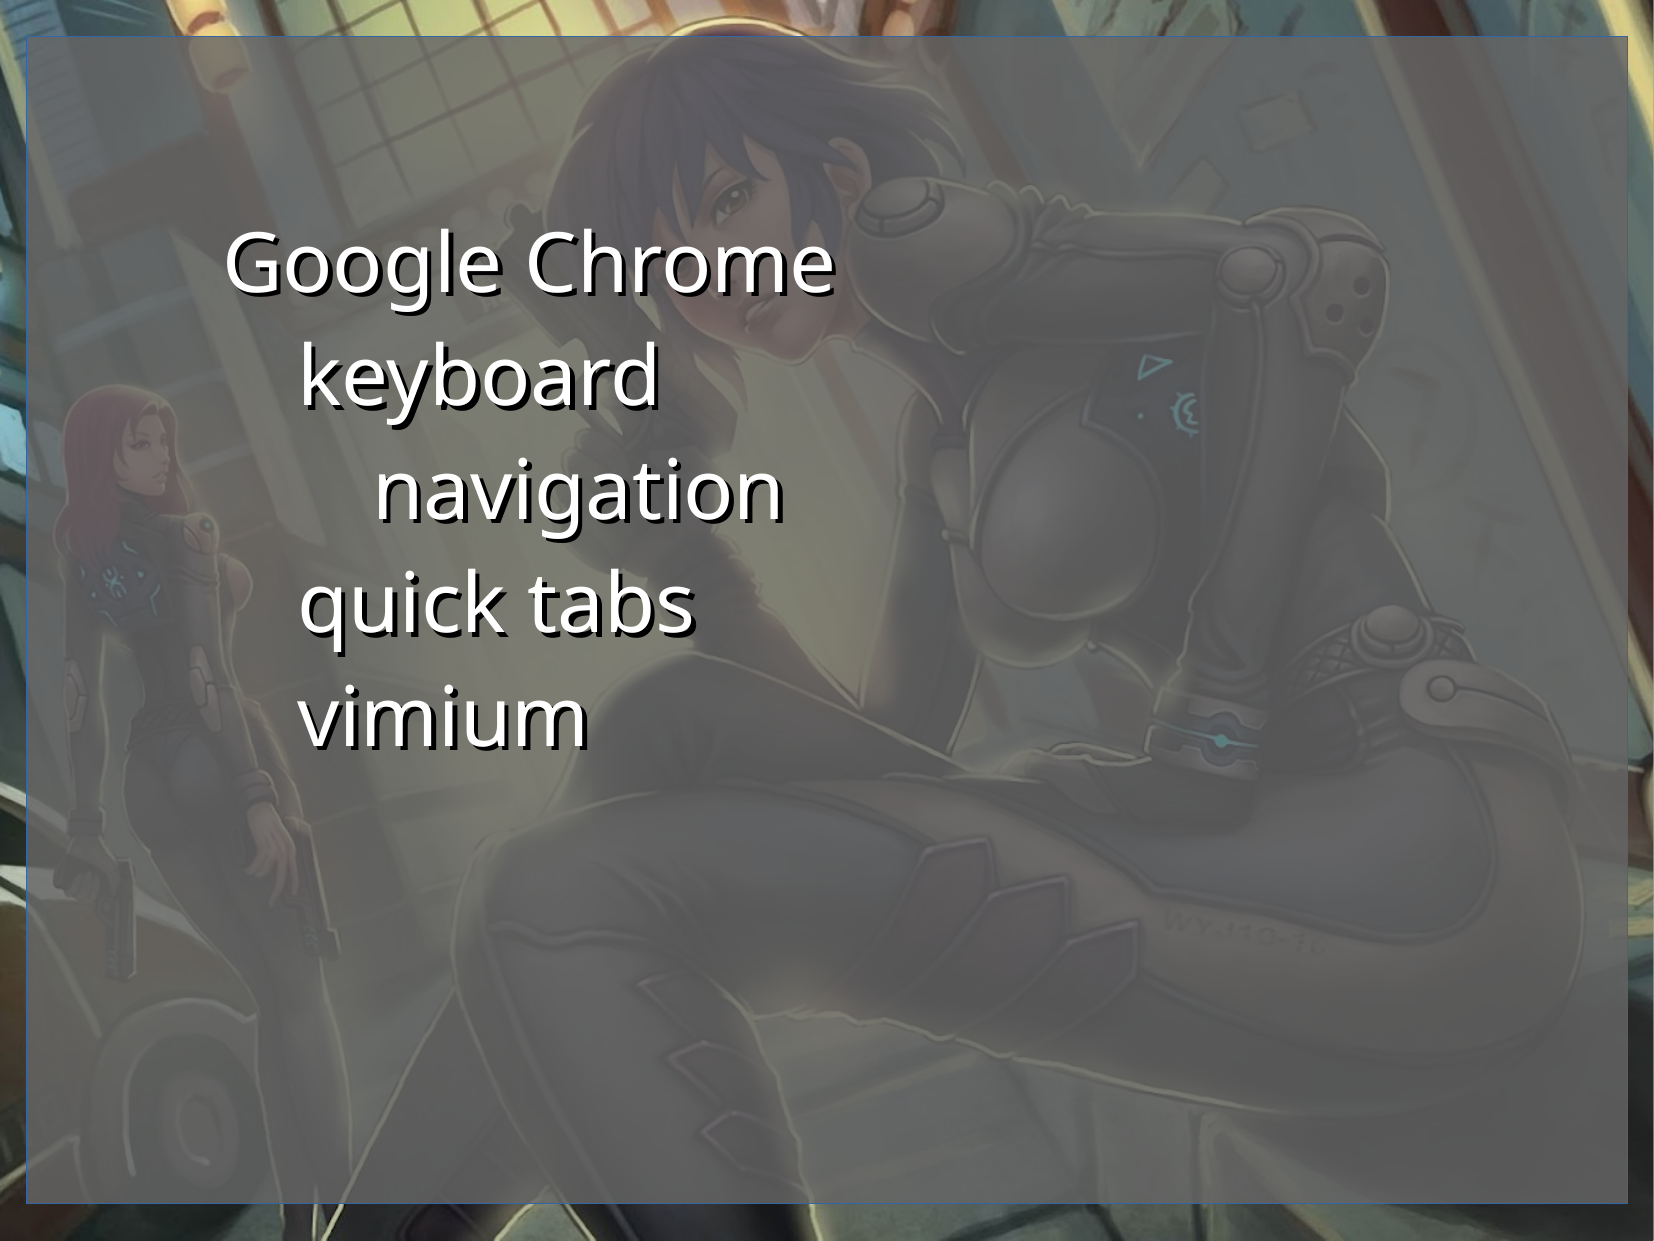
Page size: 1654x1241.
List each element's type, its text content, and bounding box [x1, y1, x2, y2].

text_box Google Chrome keyboard navigation quick tabs vimium [207, 195, 1446, 1045]
text_box [26, 36, 1628, 1204]
picture [0, 0, 1654, 1241]
